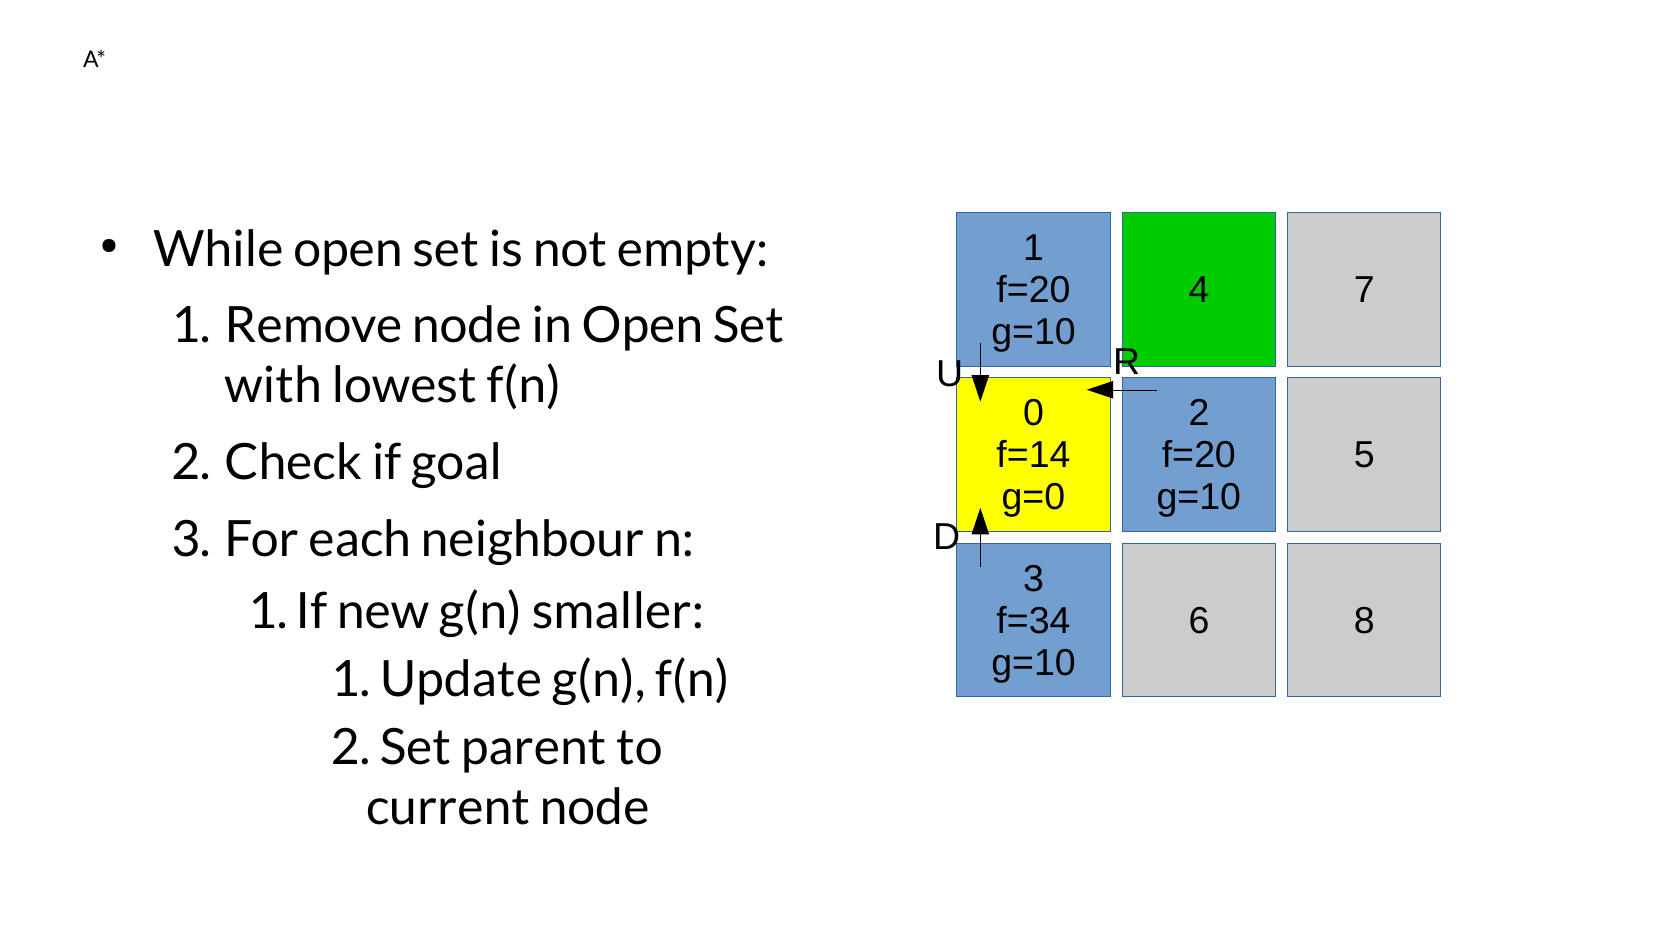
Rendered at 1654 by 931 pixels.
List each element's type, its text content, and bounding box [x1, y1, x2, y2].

text_box U [921, 344, 969, 402]
text_box 2 f=20 g=10 [1122, 377, 1276, 532]
text_box R [1098, 332, 1156, 390]
title A* [83, 0, 1571, 119]
text_box D [933, 507, 945, 565]
text_box 8 [1287, 543, 1441, 697]
text_box 3 f=34 g=10 [956, 543, 1111, 697]
text_box 6 [1122, 543, 1276, 697]
text_box 0 f=14 g=0 [956, 377, 1111, 532]
text_box 7 [1287, 212, 1441, 367]
text_box 1 f=20 g=10 [956, 212, 1111, 367]
list While open set is not empty: Remove node in Open Set with lowest f(n) Check if goal For each neighbour n: If new g(n) smaller: Update g(n), f(n) Set parent to current node [82, 217, 809, 839]
text_box 5 [1287, 377, 1441, 532]
text_box 4 [1122, 212, 1276, 367]
